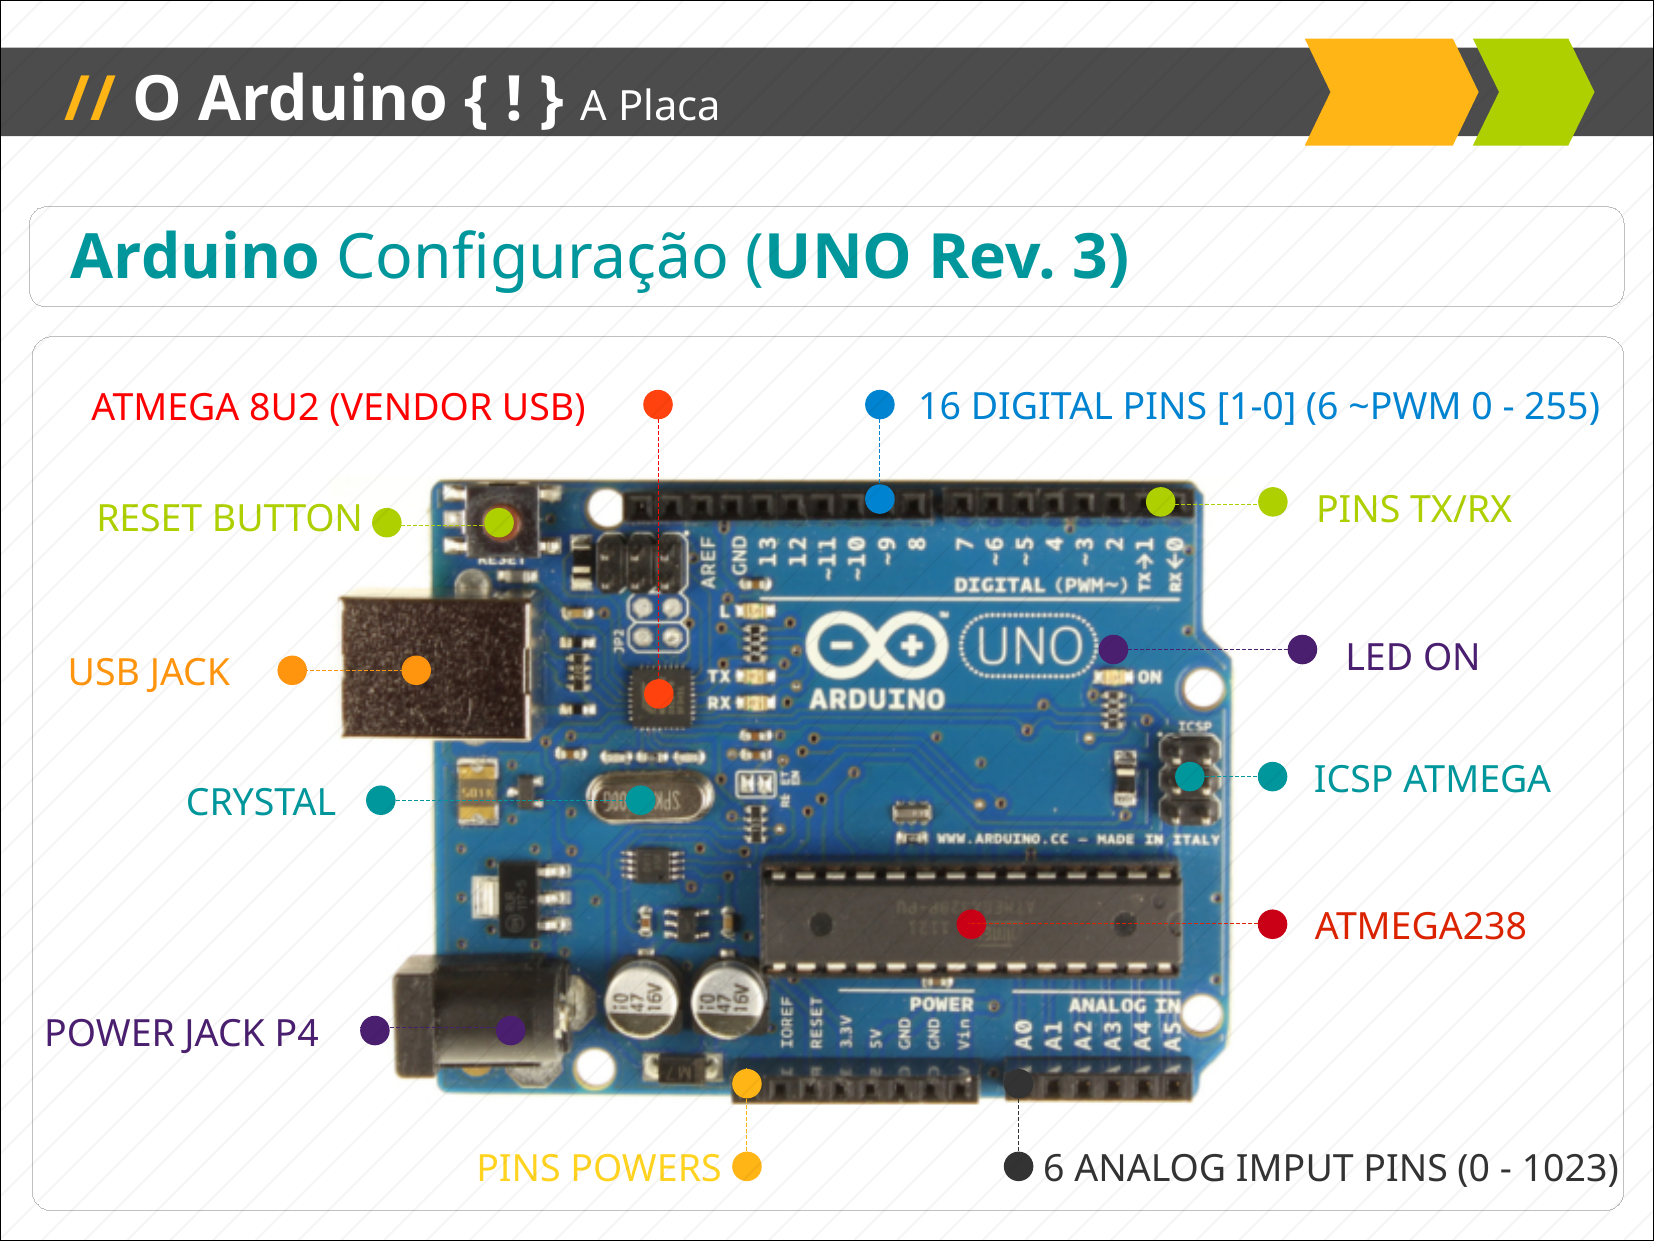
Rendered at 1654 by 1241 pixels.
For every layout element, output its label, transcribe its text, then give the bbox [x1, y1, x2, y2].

text_box [0, 0, 1654, 1241]
text_box // O Arduino { ! } A Placa [50, 32, 791, 144]
